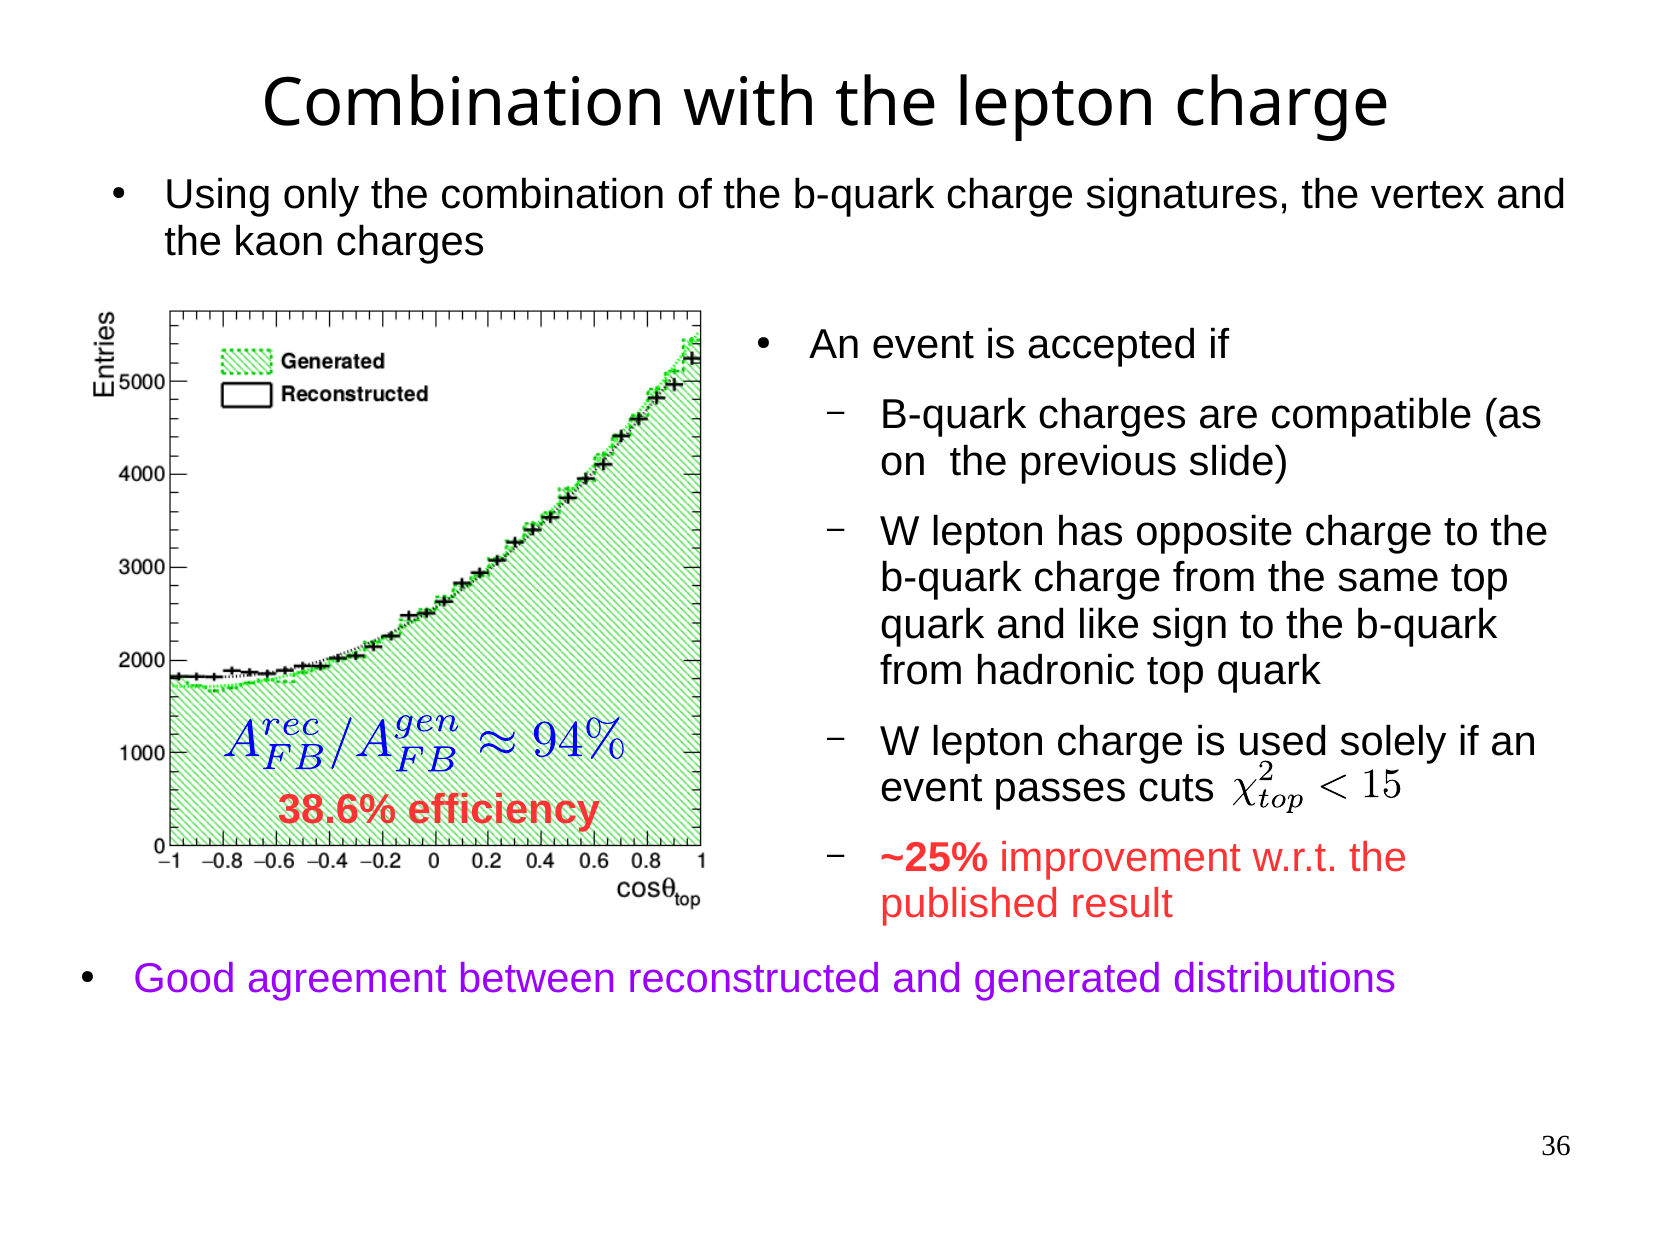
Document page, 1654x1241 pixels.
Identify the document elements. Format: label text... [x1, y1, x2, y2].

text_box [221, 715, 627, 772]
text_box 38.6% efficiency [263, 778, 616, 840]
picture [84, 302, 715, 918]
list An event is accepted if B-quark charges are compatible (as on the previous slide) W lepton has opposite charge to the b-quark charge from the same top quark and like sign to the b-quark from hadronic top quark W lepton charge is used solely if an event passes cuts ~25% improvement w.r.t. the published result [738, 321, 1587, 1159]
text_box [1231, 760, 1403, 814]
list Good agreement between reconstructed and generated distributions [62, 954, 1574, 1102]
title Combination with the lepton charge [82, 49, 1571, 151]
list Using only the combination of the b-quark charge signatures, the vertex and the kaon charges [93, 171, 1605, 319]
